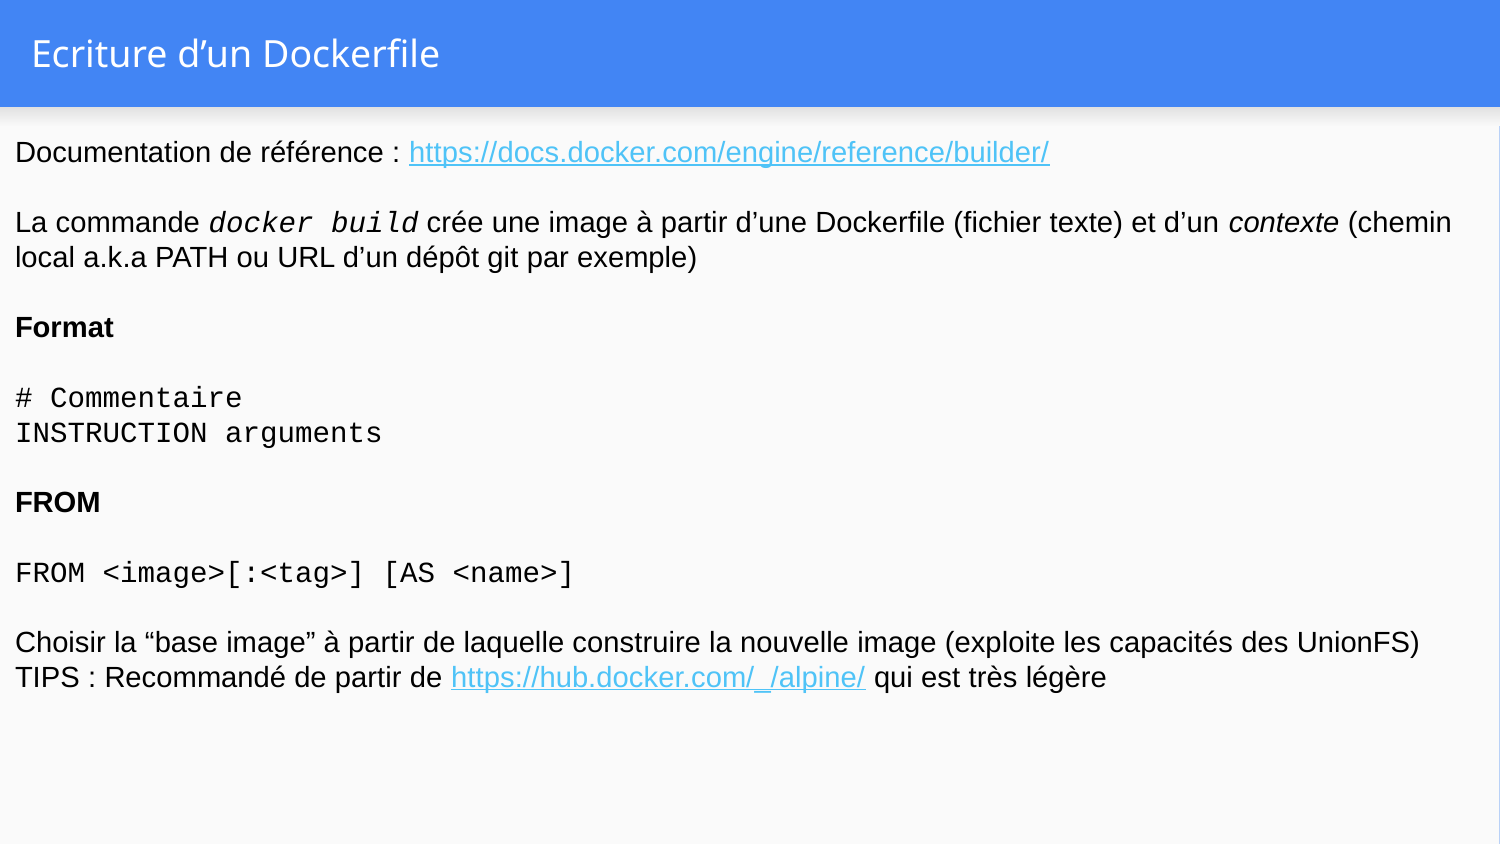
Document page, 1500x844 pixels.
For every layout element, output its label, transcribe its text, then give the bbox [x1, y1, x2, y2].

title Ecriture d’un Dockerfile [16, 2, 1464, 102]
text_box Documentation de référence : https://docs.docker.com/engine/reference/builder/ La commande docker build crée une image à partir d’une Dockerfile (fichier texte) et d’un contexte (chemin local a.k.a PATH ou URL d’un dépôt git par exemple) Format # Commentaire INSTRUCTION arguments FROM FROM <image>[:<tag>] [AS <name>] Choisir la “base image” à partir de laquelle construire la nouvelle image (exploite les capacités des UnionFS) TIPS : Recommandé de partir de https://hub.docker.com/_/alpine/ qui est très légère [0, 118, 1493, 832]
